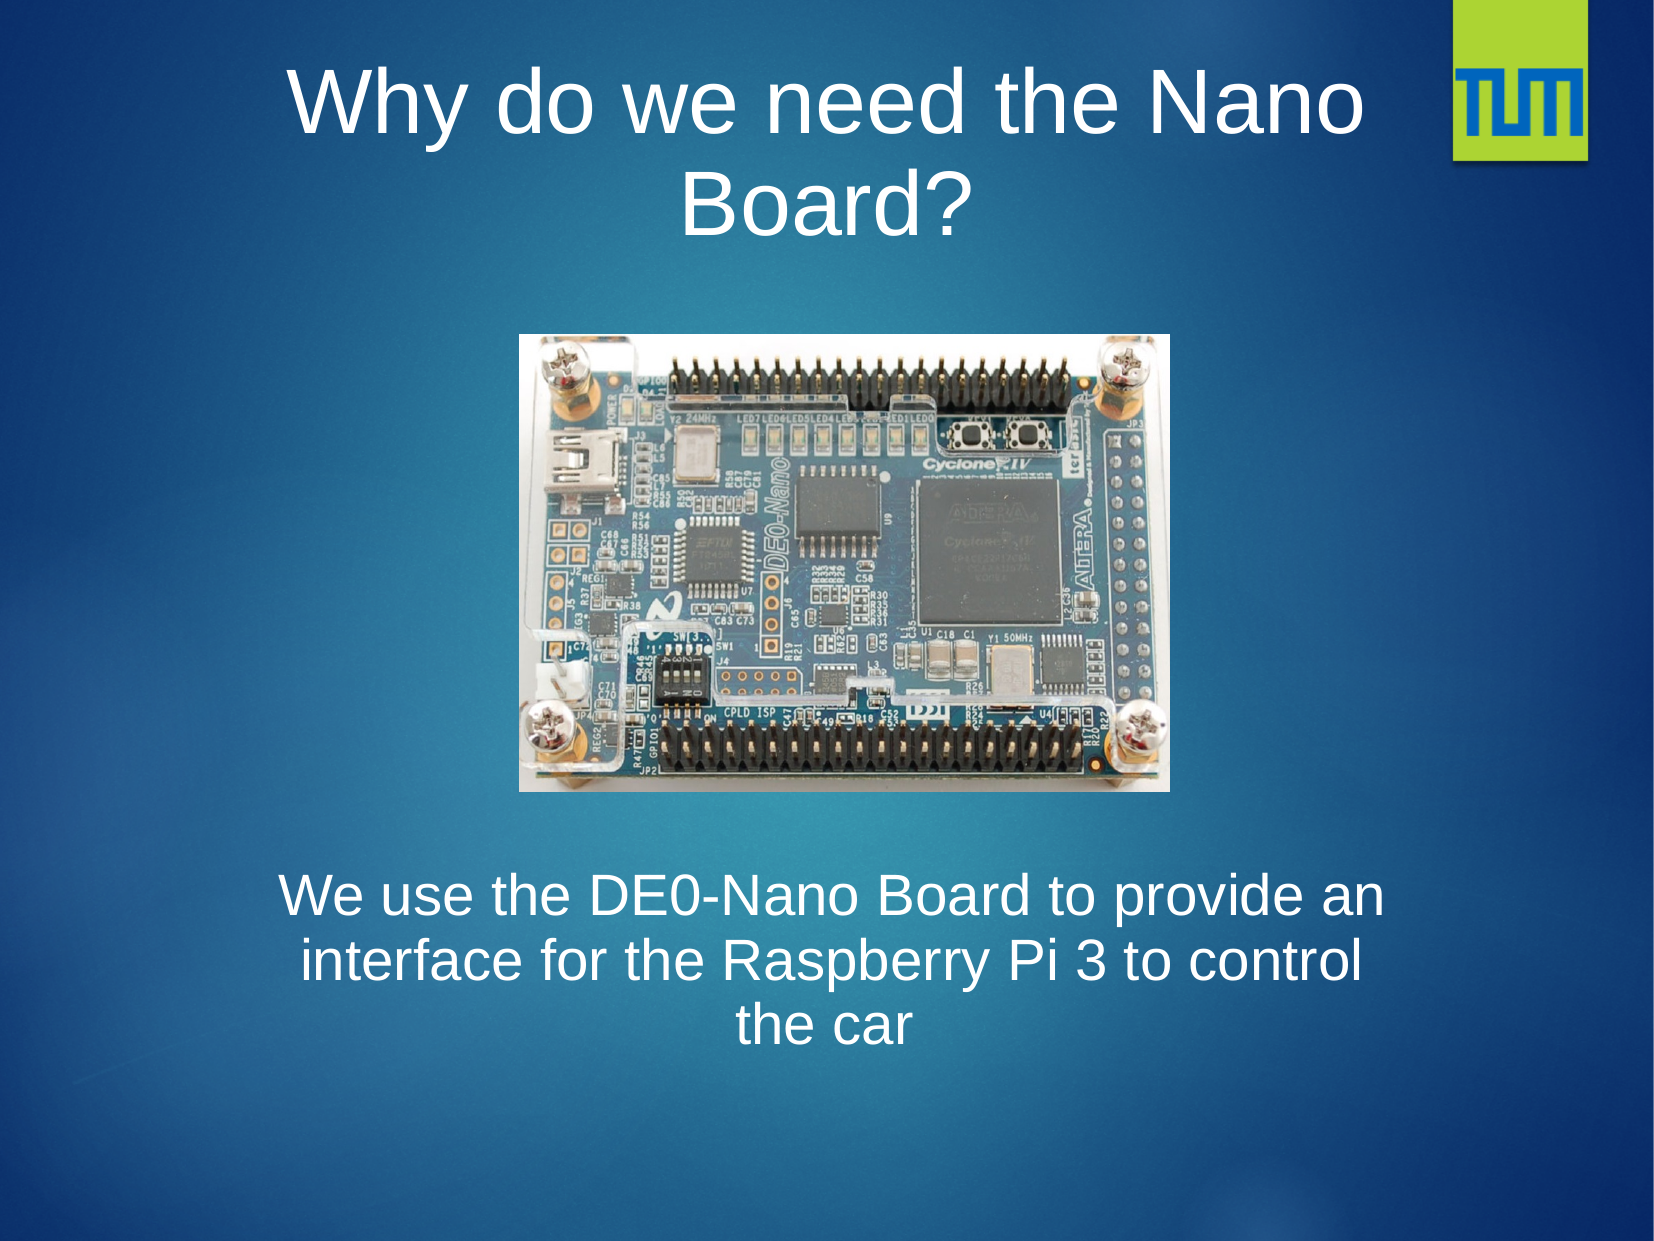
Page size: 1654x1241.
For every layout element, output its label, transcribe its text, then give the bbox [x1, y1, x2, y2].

picture [0, 0, 1654, 1241]
title Why do we need the Nano Board? [82, 49, 1571, 257]
list We use the DE0-Nano Board to provide an interface for the Raspberry Pi 3 to control the car [188, 862, 1406, 1063]
